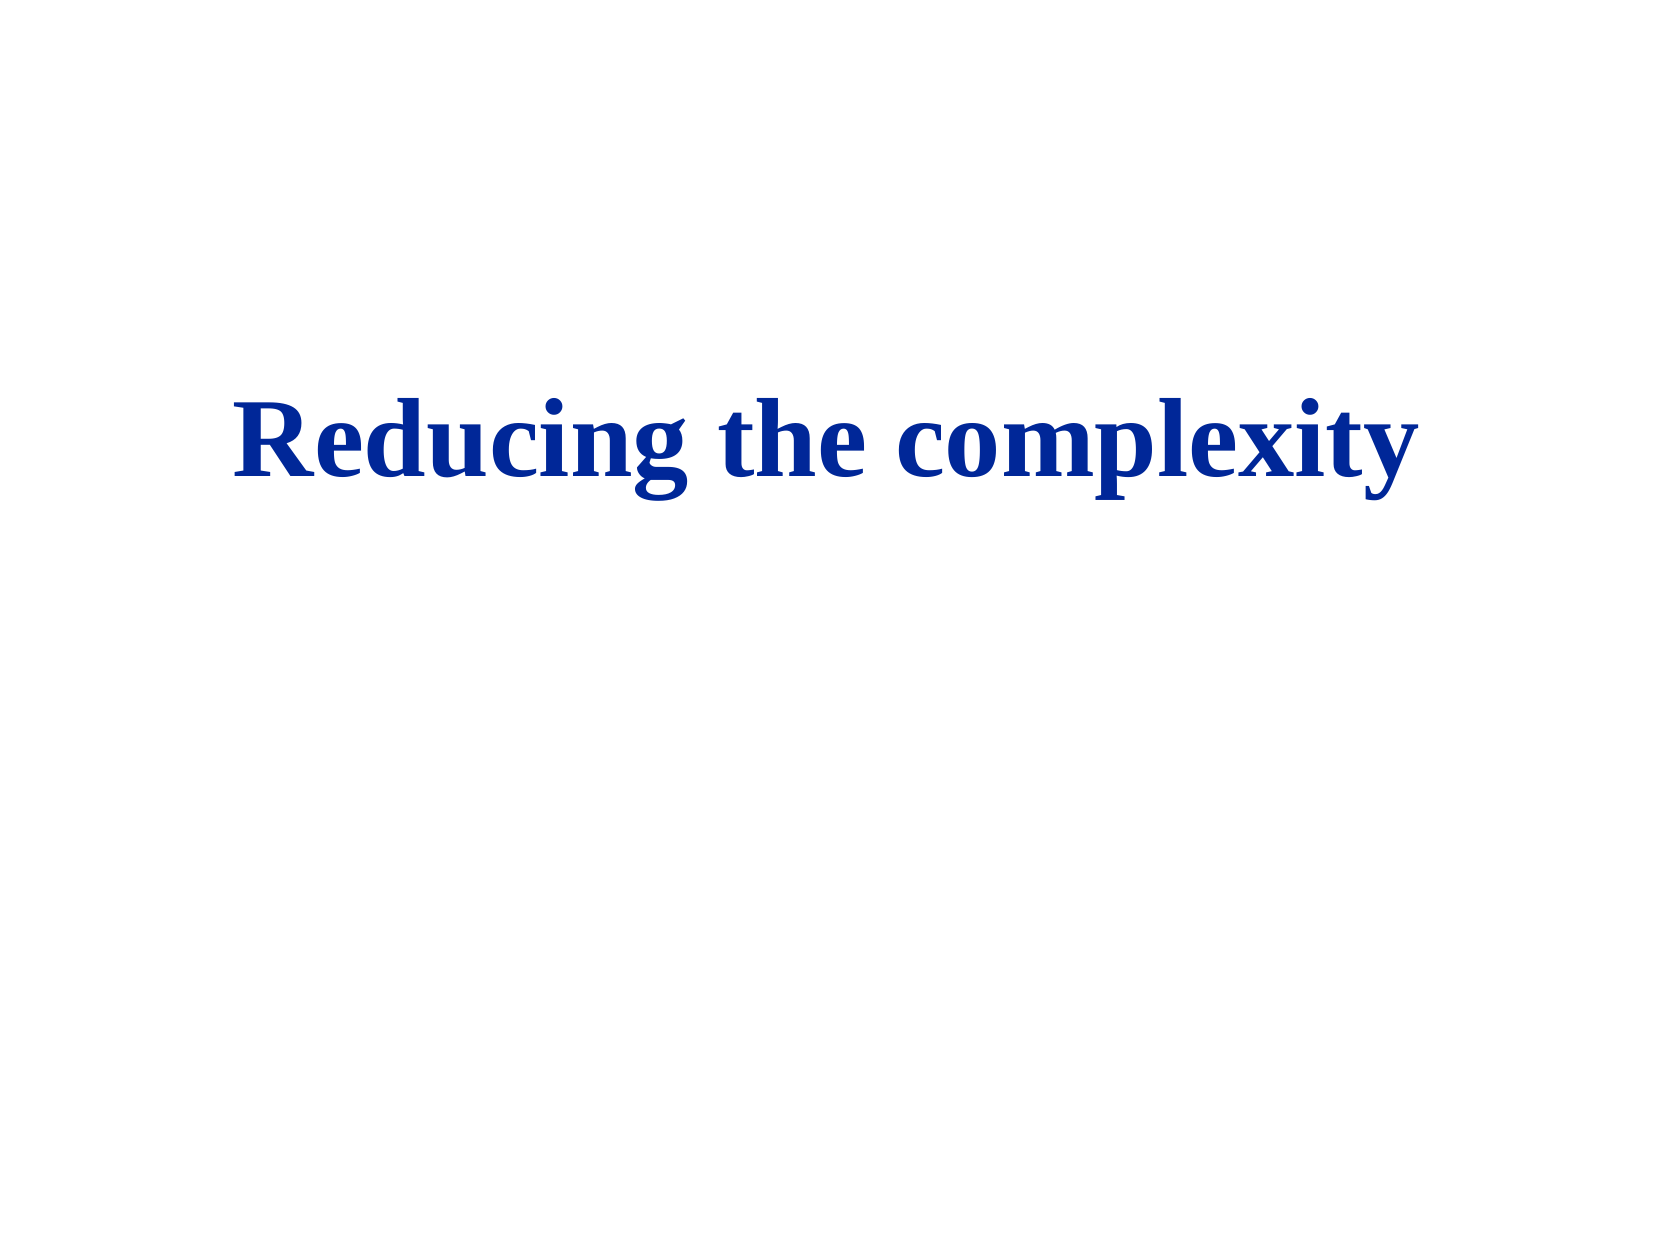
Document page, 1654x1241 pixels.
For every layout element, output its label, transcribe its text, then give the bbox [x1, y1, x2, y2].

title Reducing the complexity [82, 315, 1571, 563]
